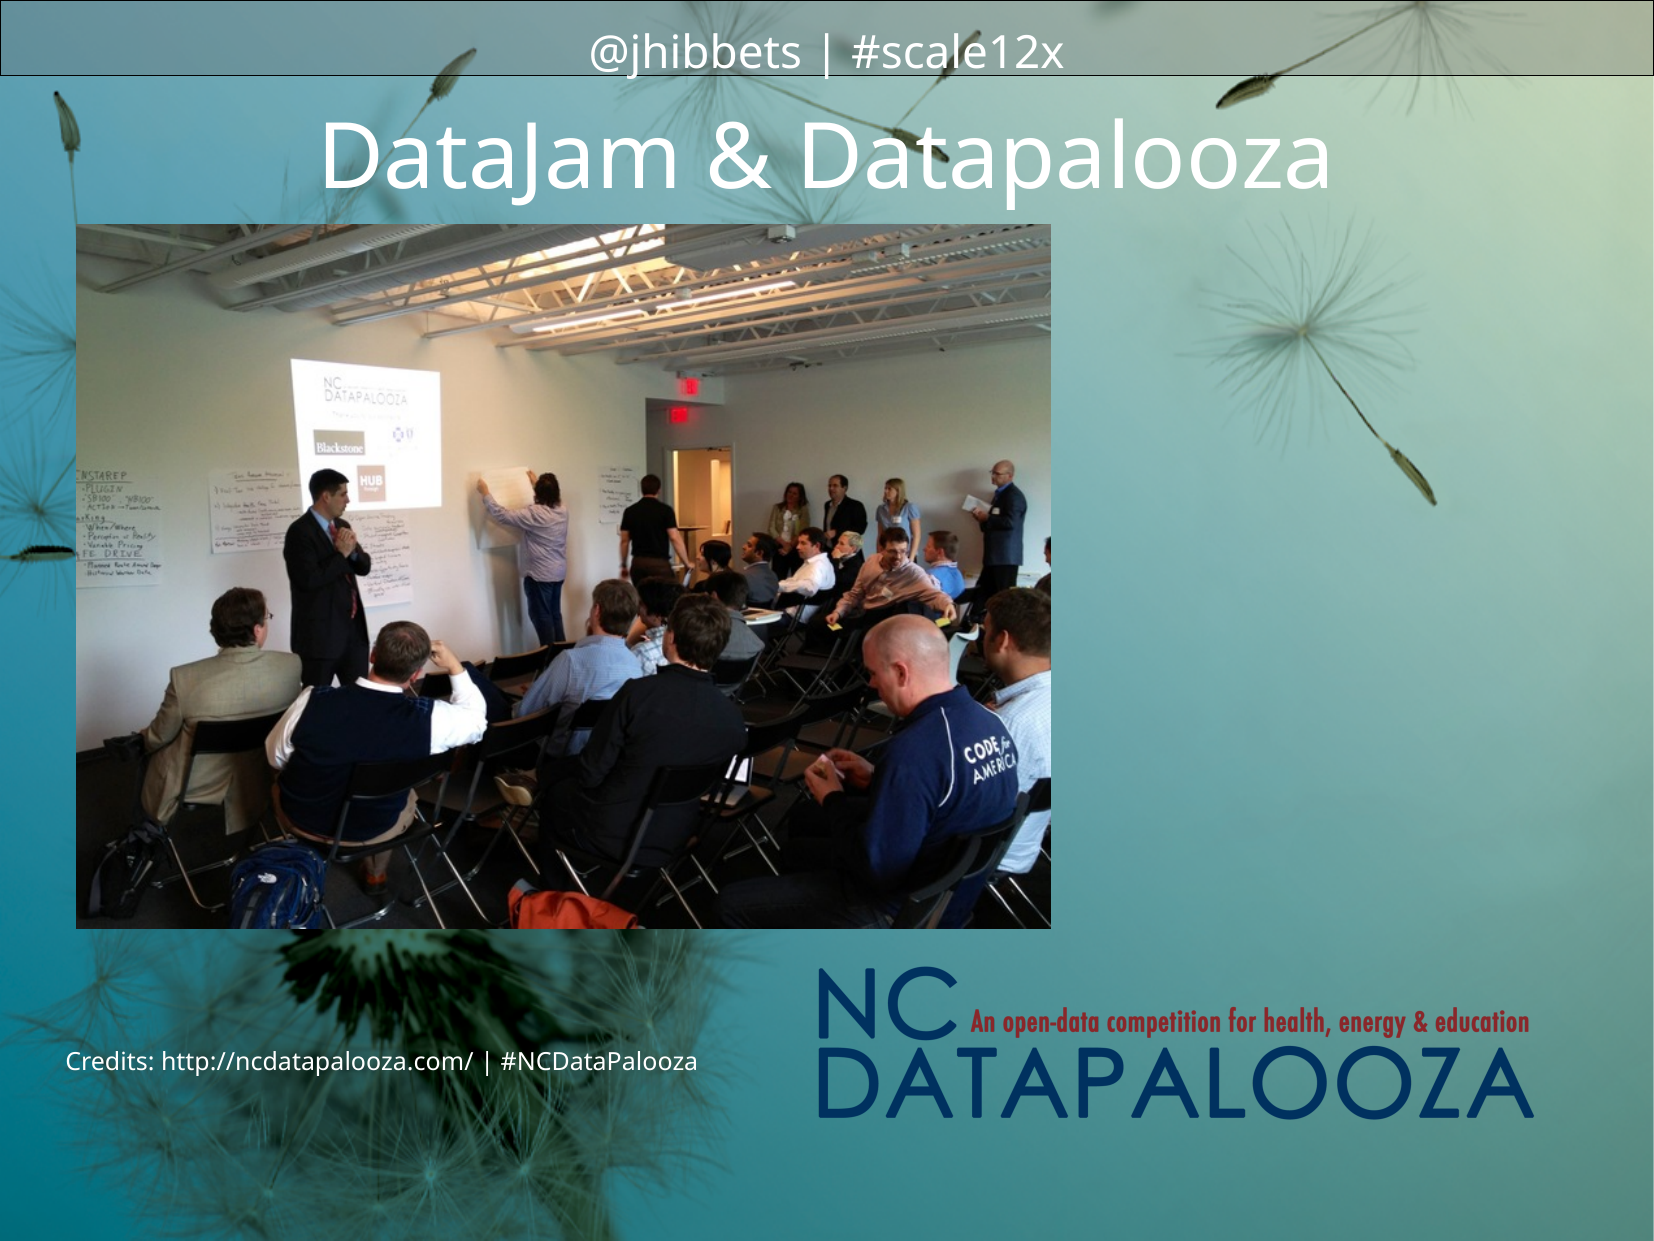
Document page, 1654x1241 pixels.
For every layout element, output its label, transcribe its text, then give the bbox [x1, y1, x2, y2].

text_box Credits: http://ncdatapalooza.com/ | #NCDataPalooza [50, 1037, 808, 1087]
title DataJam & Datapalooza [82, 49, 1571, 257]
picture [0, 76, 1654, 1241]
